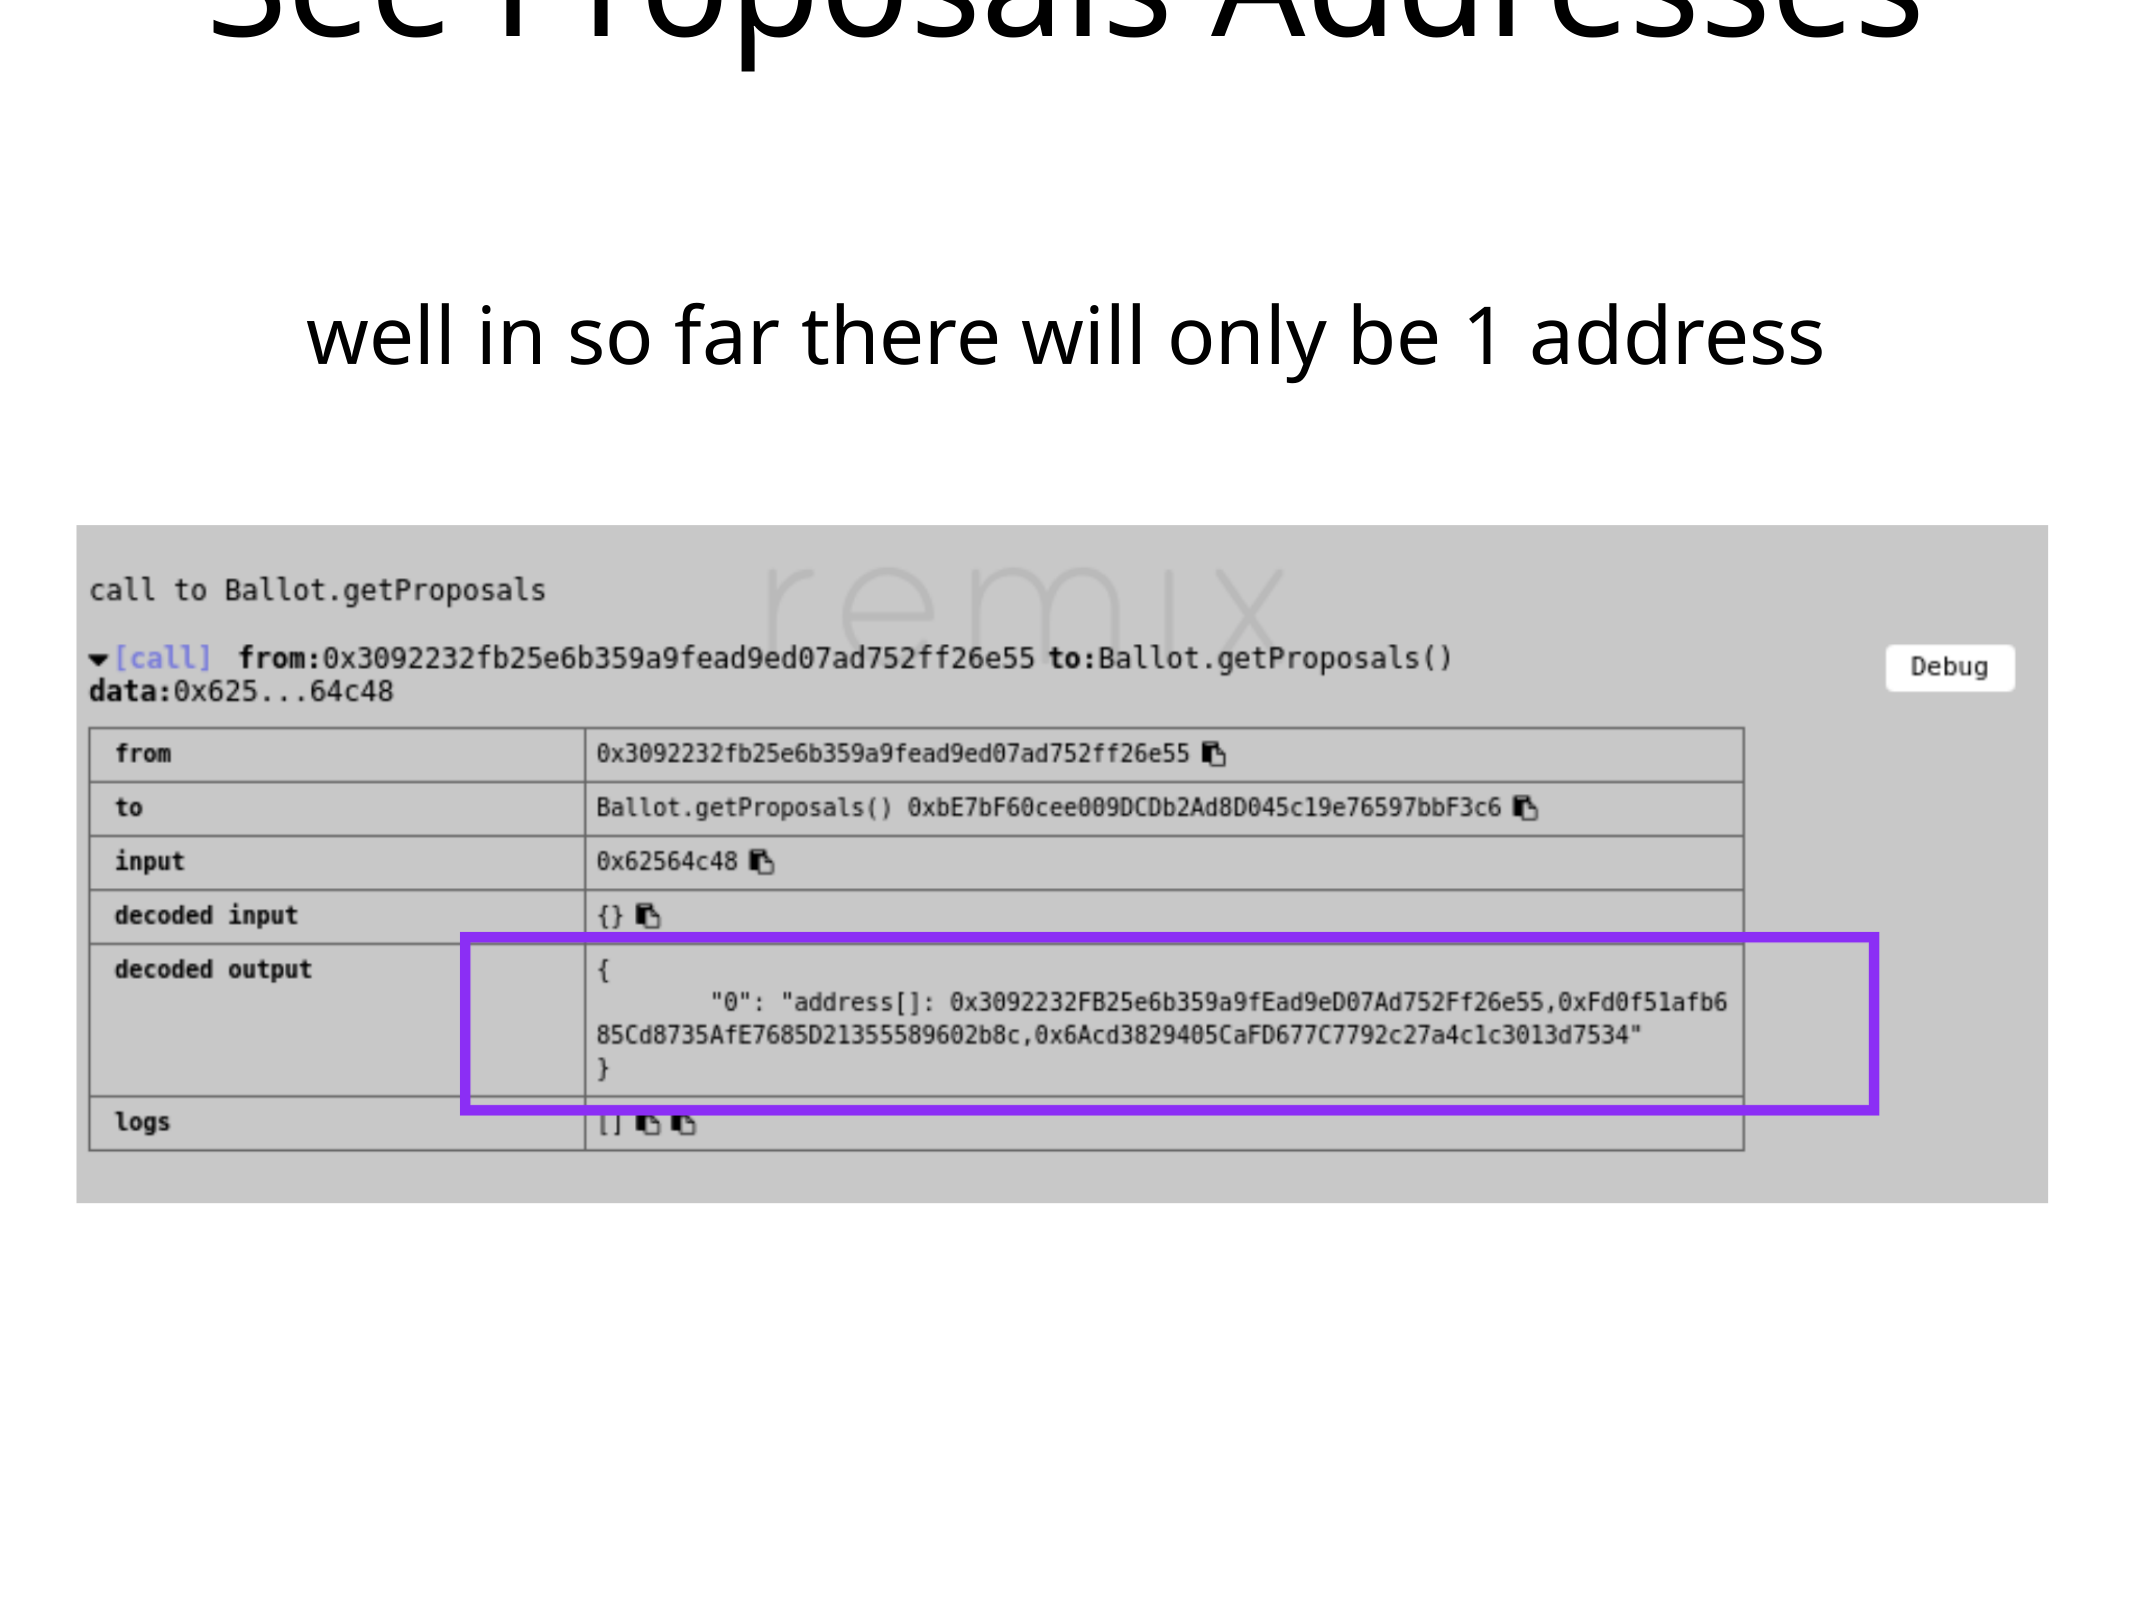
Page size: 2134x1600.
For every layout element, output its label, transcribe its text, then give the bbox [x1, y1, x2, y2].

picture [39, 498, 2094, 1247]
title See Proposals Addresses [69, 0, 2064, 423]
subtitle well in so far there will only be 1 address ( when dependencies.js is the active file ) [112, 277, 2021, 498]
